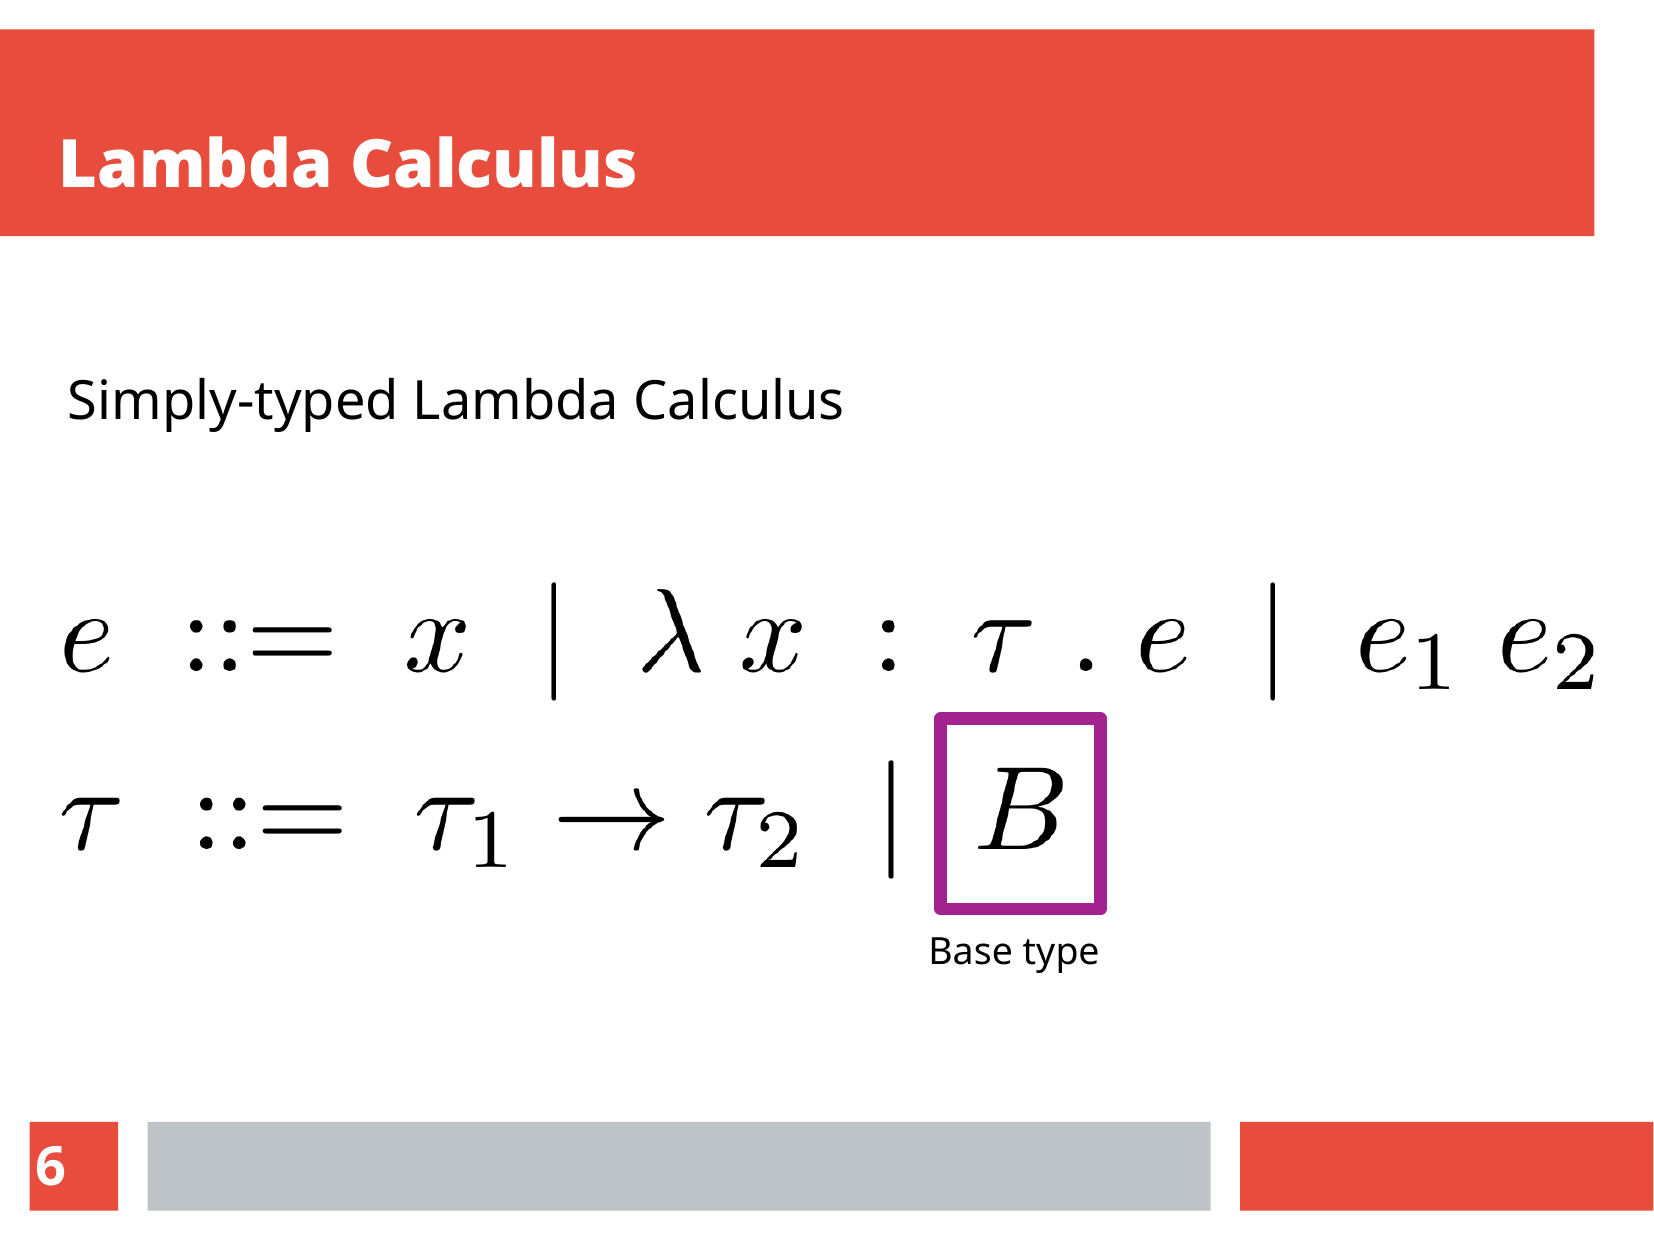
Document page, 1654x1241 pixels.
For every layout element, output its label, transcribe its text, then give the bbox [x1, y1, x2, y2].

text_box Base type [913, 917, 1206, 976]
text_box Simply-typed Lambda Calculus [53, 354, 923, 433]
picture [0, 522, 1654, 939]
title Lambda Calculus [59, 58, 1595, 207]
text_box 6 [20, 1119, 254, 1210]
